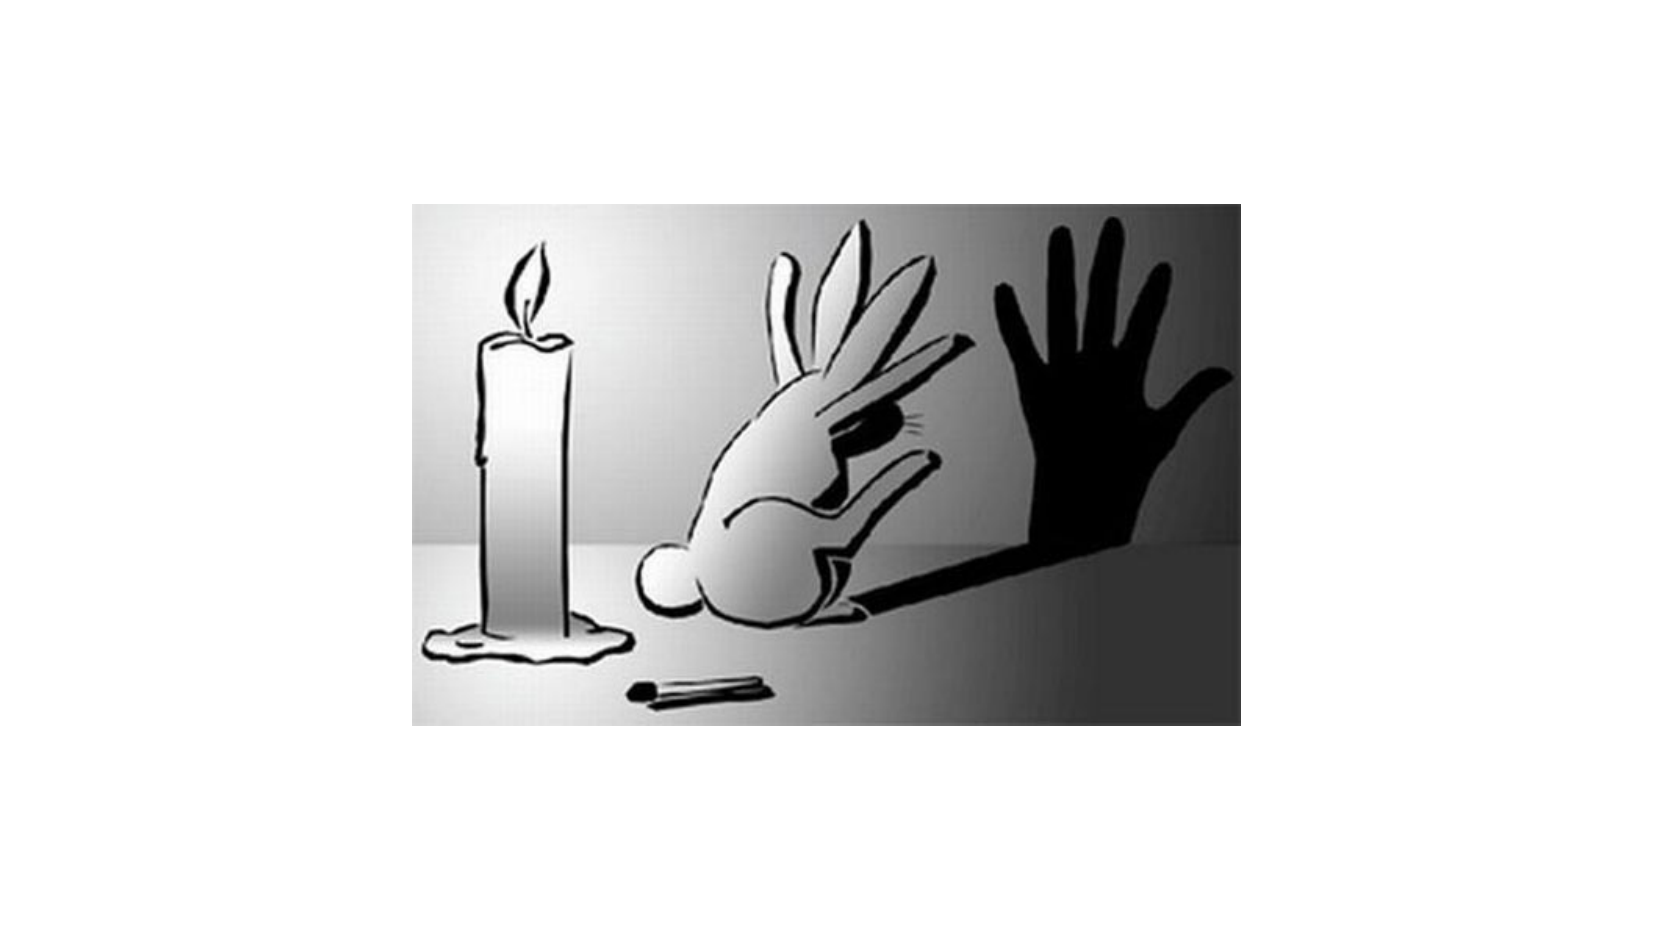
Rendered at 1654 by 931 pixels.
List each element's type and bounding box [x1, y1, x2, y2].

picture [412, 204, 1241, 726]
